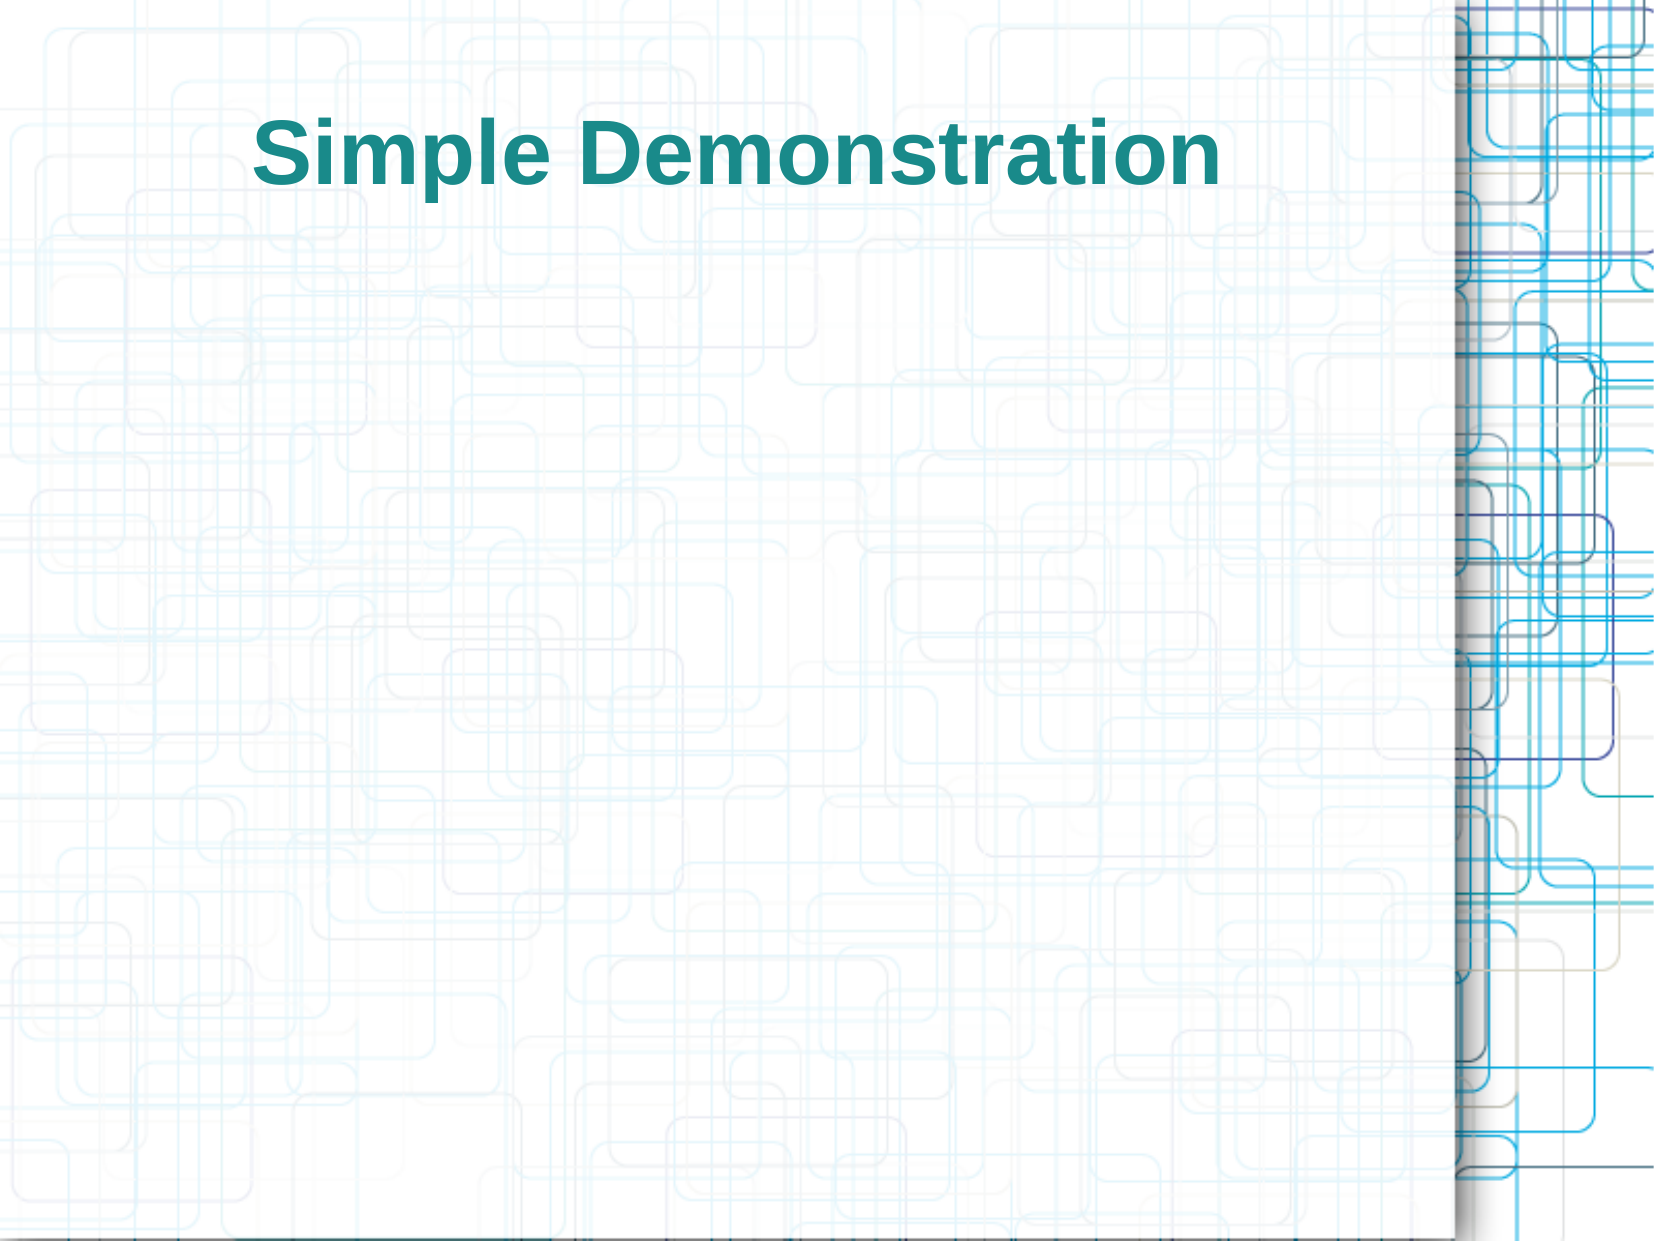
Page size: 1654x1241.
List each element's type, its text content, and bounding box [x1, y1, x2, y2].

title Simple Demonstration [59, 56, 1418, 250]
picture [0, 0, 1654, 1241]
